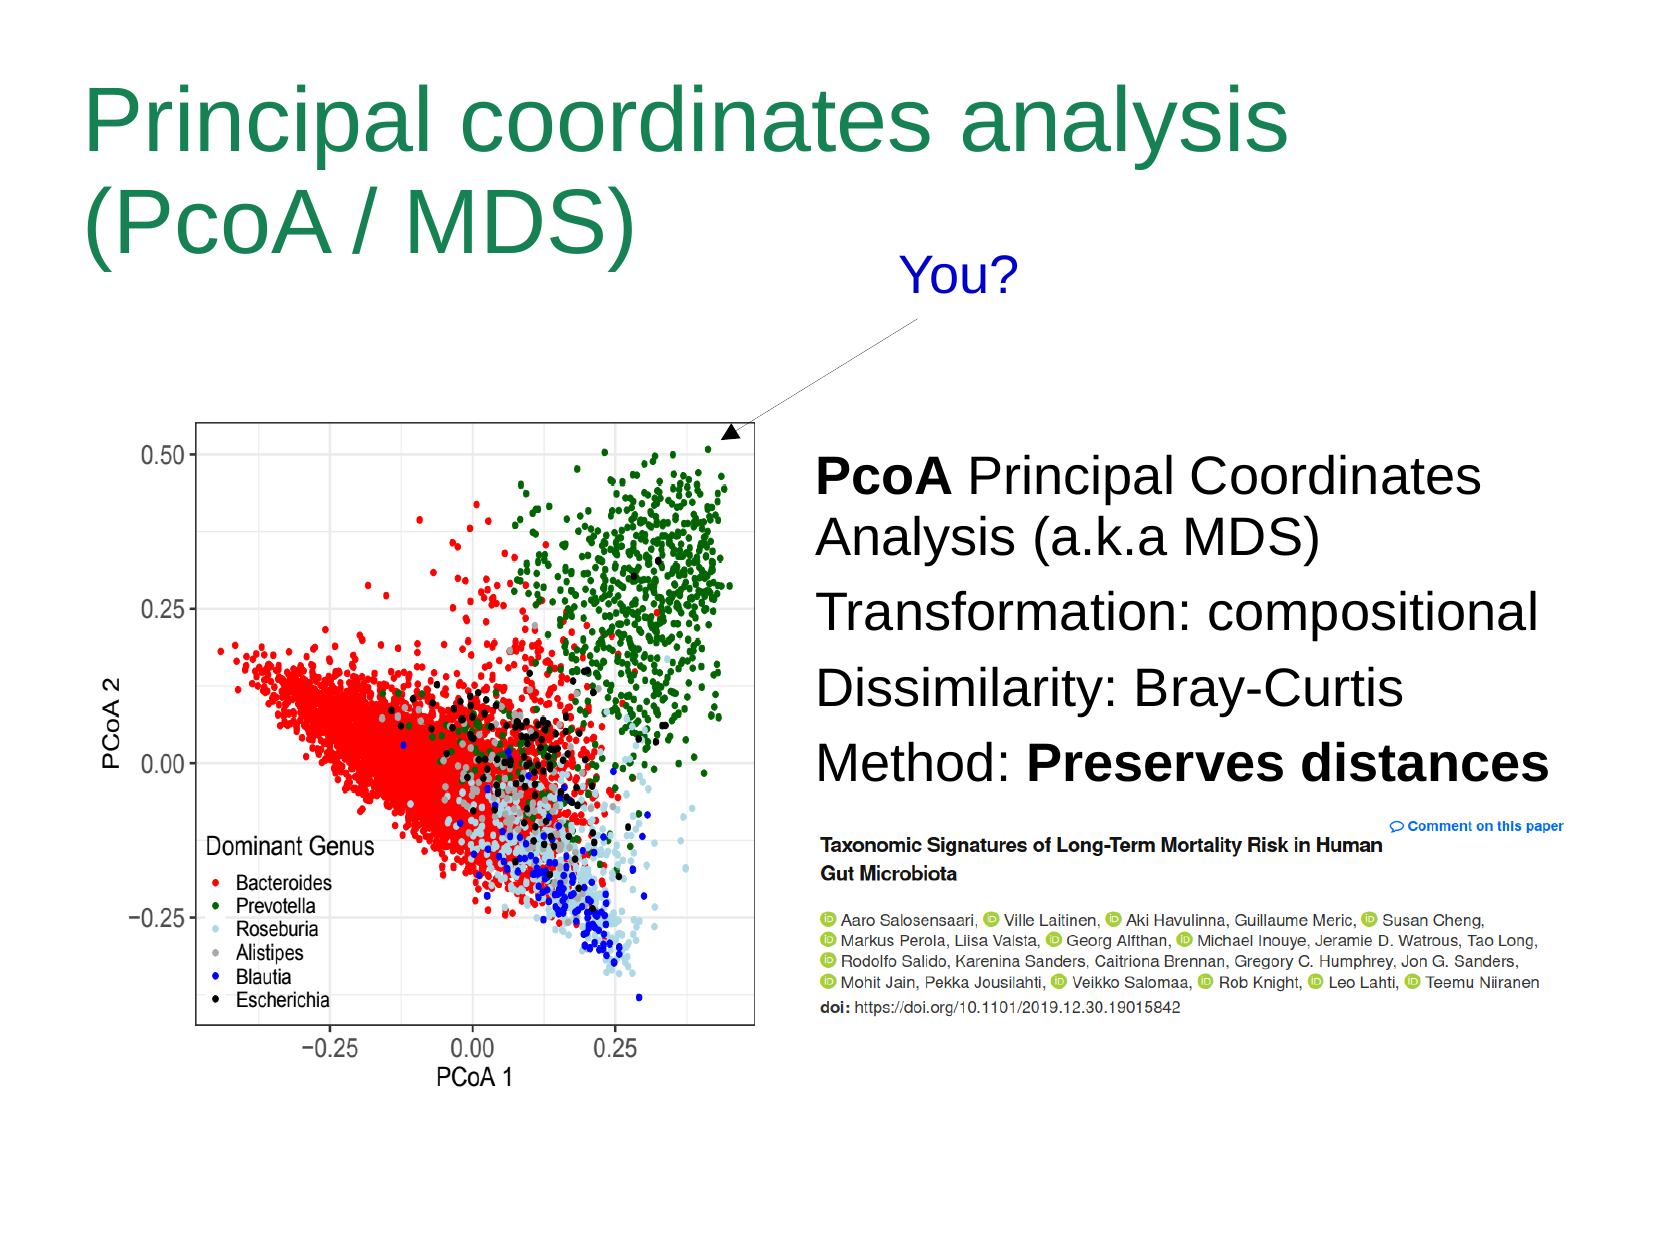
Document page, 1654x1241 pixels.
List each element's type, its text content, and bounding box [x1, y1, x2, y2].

text_box You? [884, 232, 1034, 311]
picture [84, 407, 766, 1107]
text_box PcoA Principal Coordinates Analysis (a.k.a MDS) Transformation: compositional Dissimilarity: Bray-Curtis Method: Preserves distances [815, 445, 1602, 938]
picture [801, 806, 1580, 1021]
title Principal coordinates analysis (PcoA / MDS) [82, 67, 1571, 275]
